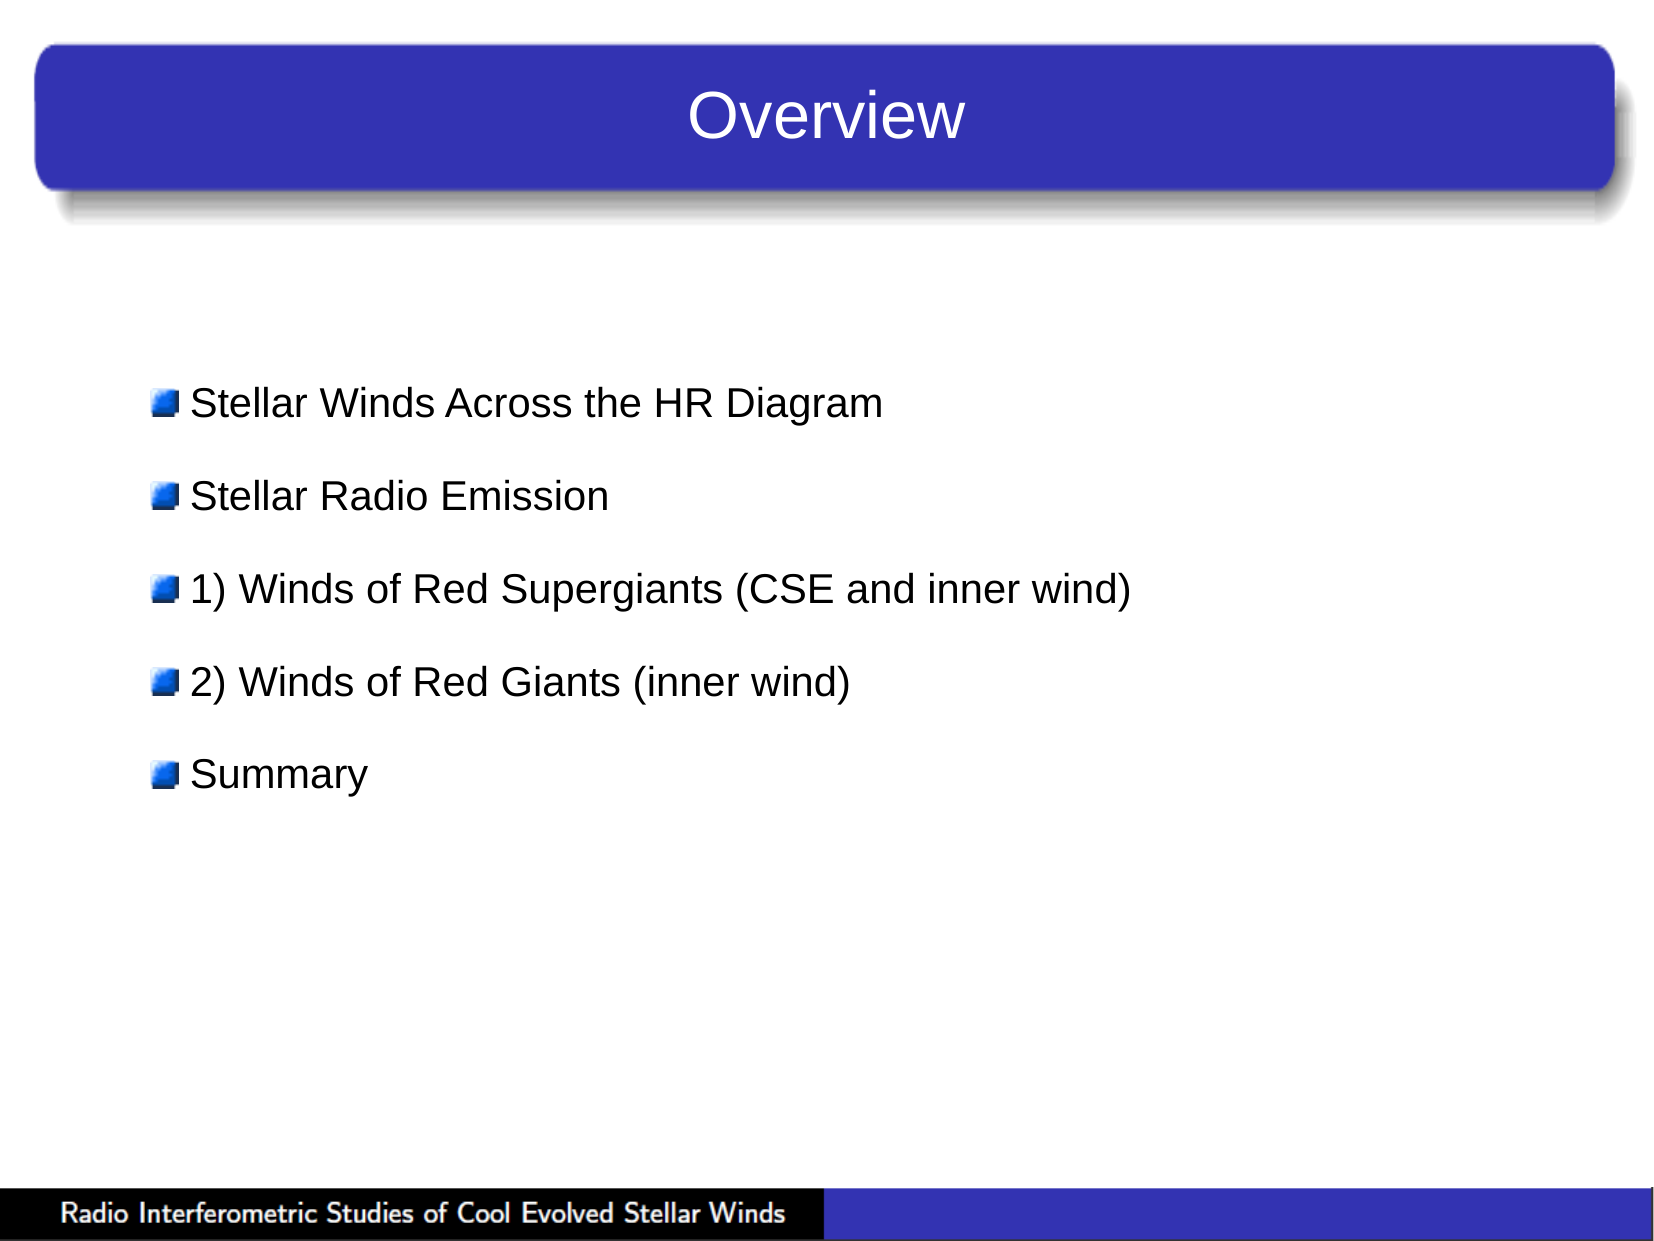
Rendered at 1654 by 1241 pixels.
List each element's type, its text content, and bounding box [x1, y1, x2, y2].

picture [23, 29, 1648, 237]
text_box Stellar Winds Across the HR Diagram Stellar Radio Emission 1) Winds of Red Supergiants (CSE and inner wind) 2) Winds of Red Giants (inner wind) Summary [135, 372, 1524, 806]
text_box Overview [59, 70, 1595, 189]
picture [0, 1187, 1654, 1241]
